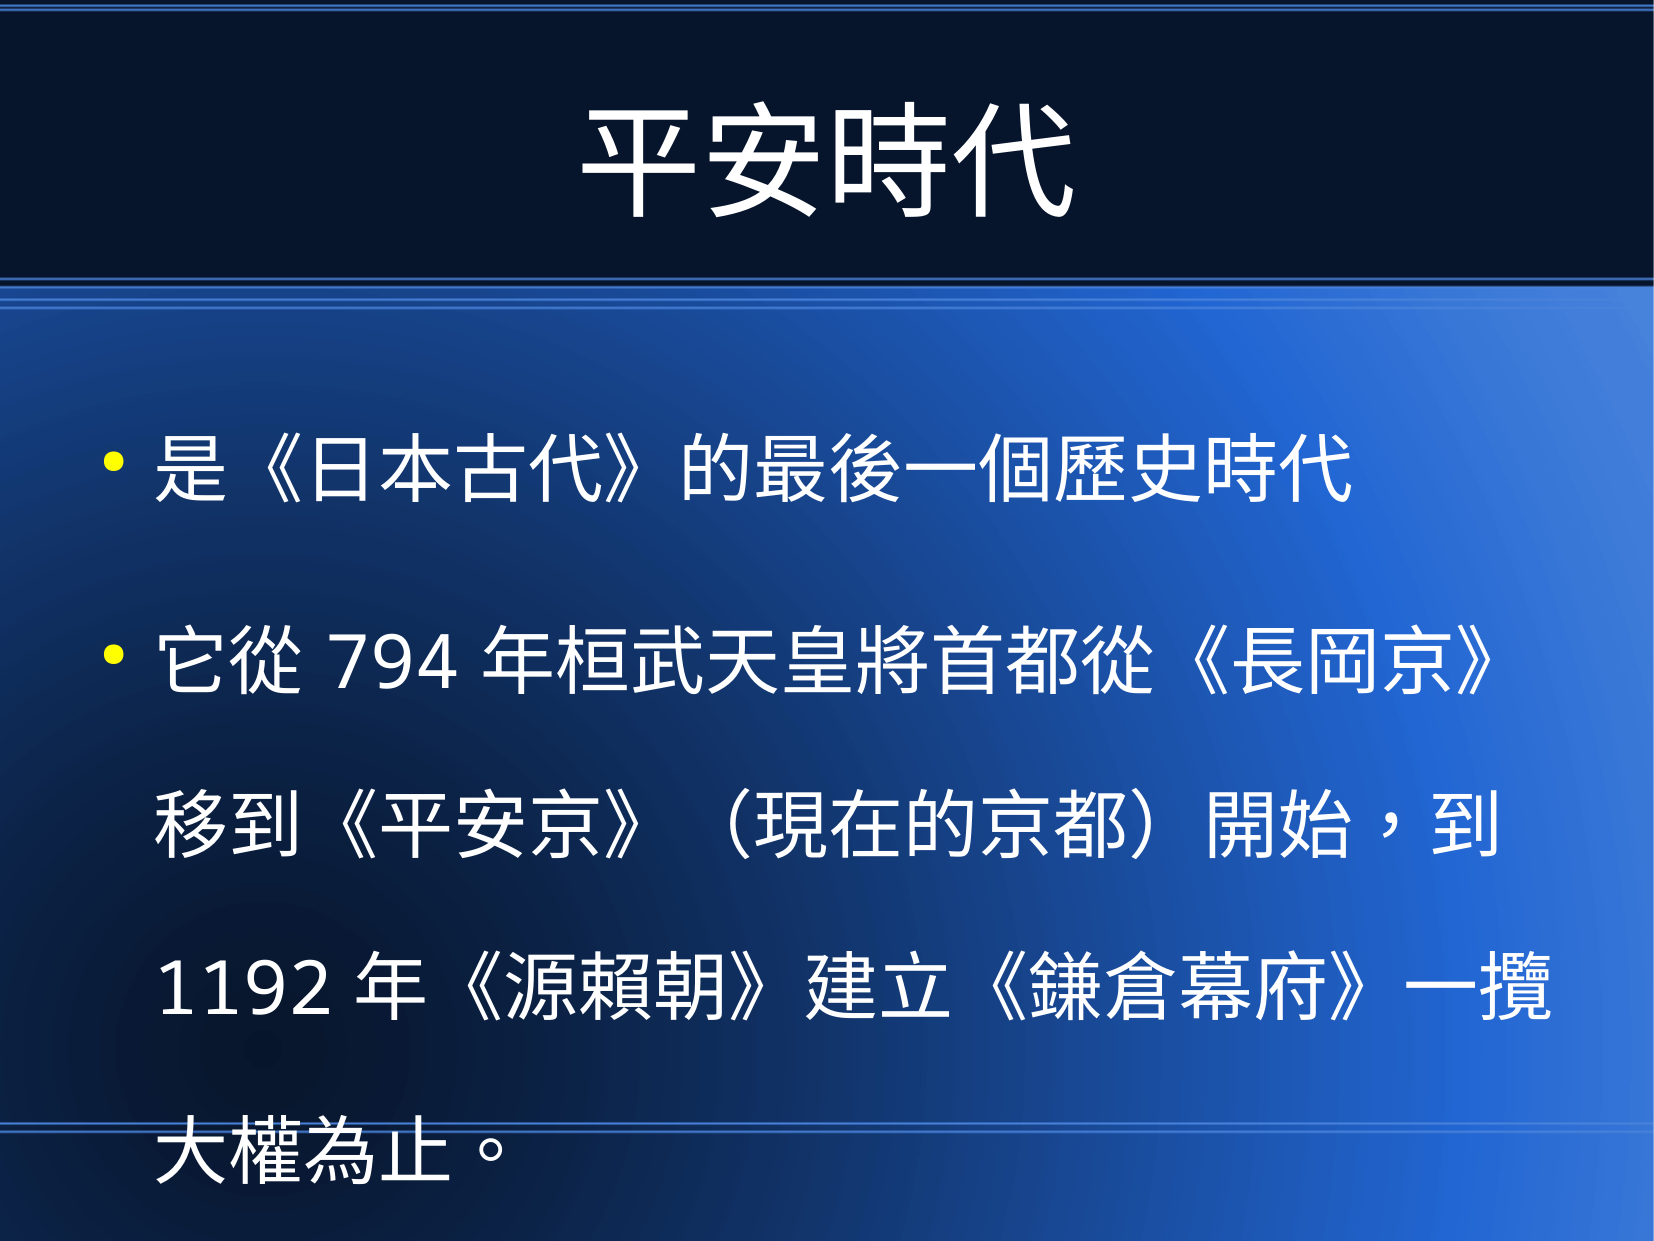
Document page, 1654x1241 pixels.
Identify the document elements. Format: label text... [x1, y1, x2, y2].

picture [0, 0, 1654, 1241]
list 是《日本古代》的最後一個歷史時代 它從794年桓武天皇將首都從《長岡京》移到《平安京》（現在的京都）開始，到1192年《源賴朝》建立《鎌倉幕府》一攬大權為止。 [82, 355, 1571, 1241]
title 平安時代 [82, 49, 1571, 257]
